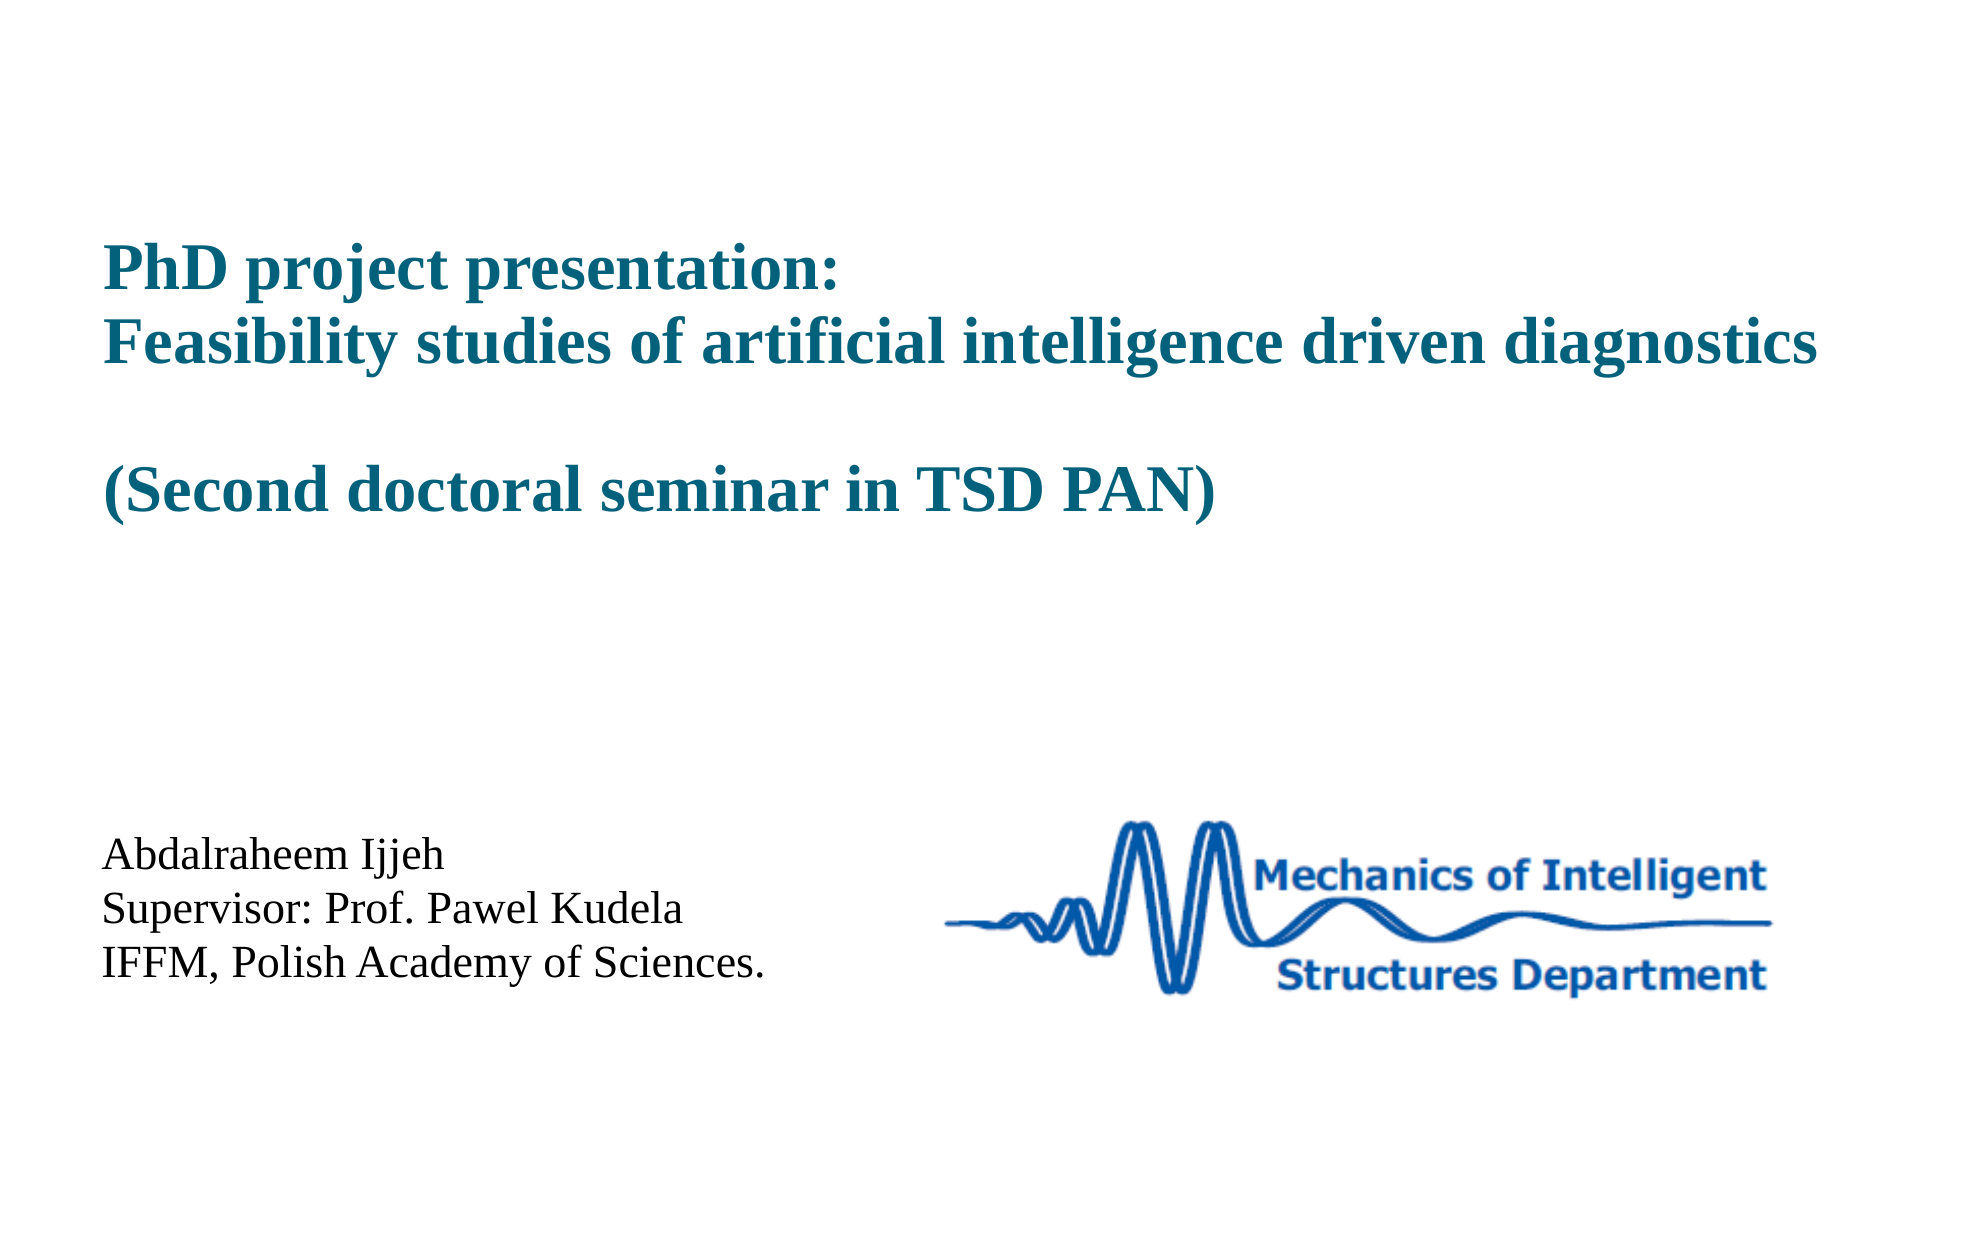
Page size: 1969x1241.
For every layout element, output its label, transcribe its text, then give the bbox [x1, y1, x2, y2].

picture [925, 789, 1790, 1036]
list Abdalraheem Ijjeh Supervisor: Prof. Pawel Kudela IFFM, Polish Academy of Sciences. [101, 825, 925, 992]
title PhD project presentation: Feasibility studies of artificial intelligence driven diagnostics (Second doctoral seminar in TSD PAN) [103, 49, 1875, 781]
